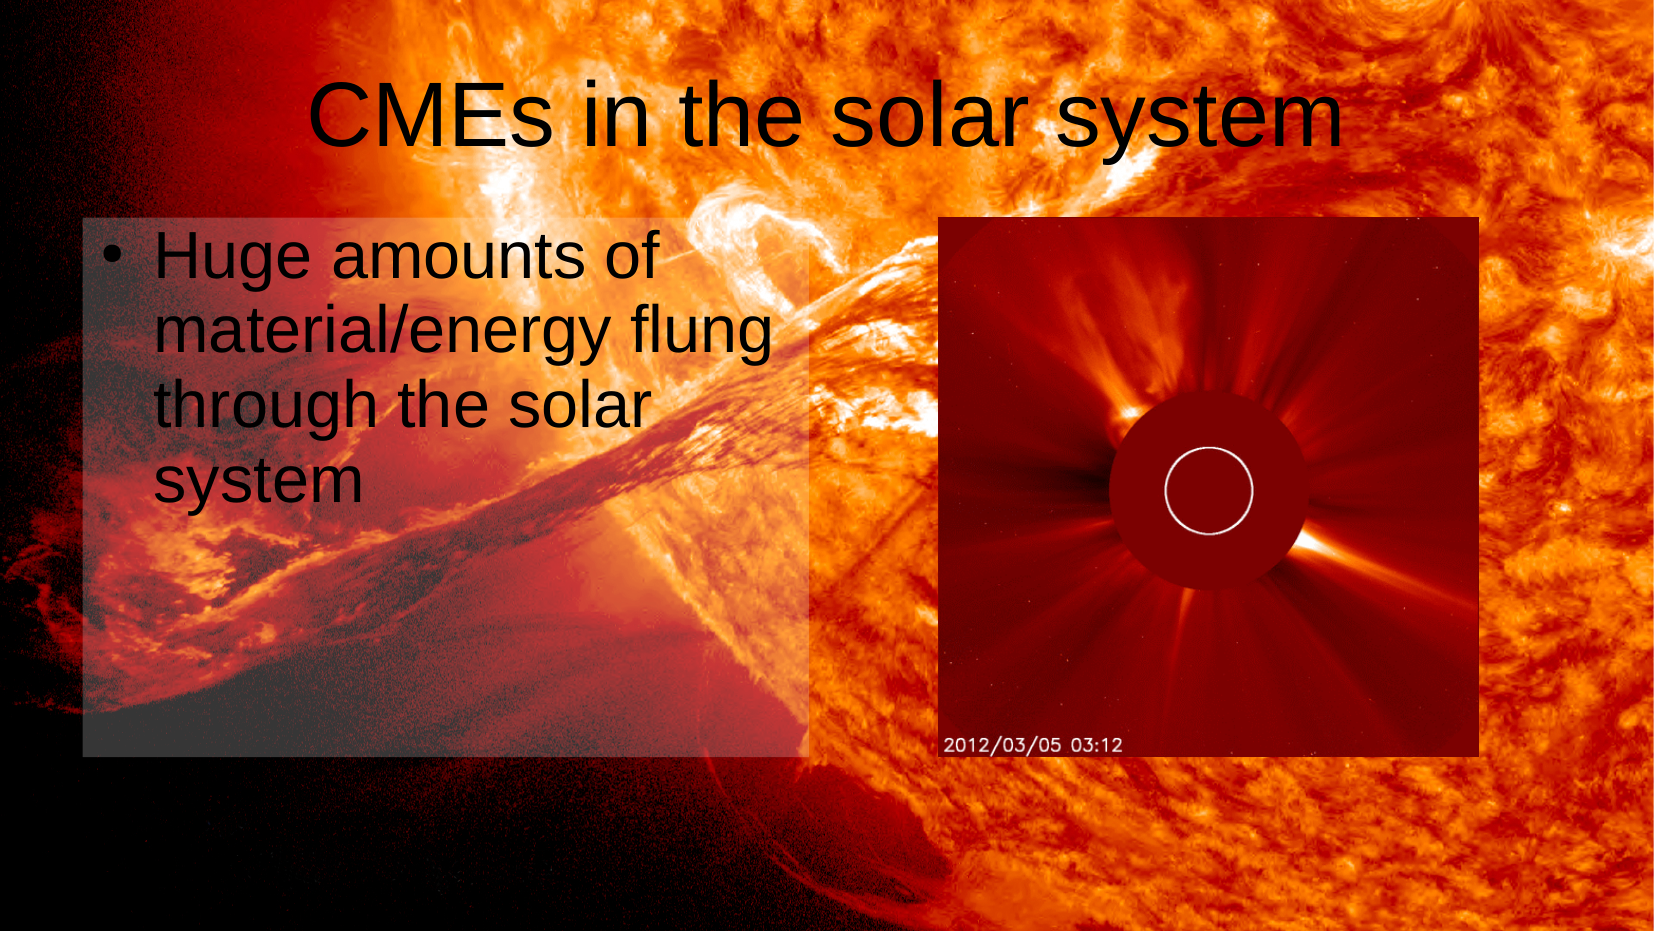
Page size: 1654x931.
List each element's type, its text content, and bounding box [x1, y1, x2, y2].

picture [0, 0, 1654, 931]
list Huge amounts of material/energy flung through the solar system [82, 217, 809, 758]
title CMEs in the solar system [82, 37, 1571, 193]
